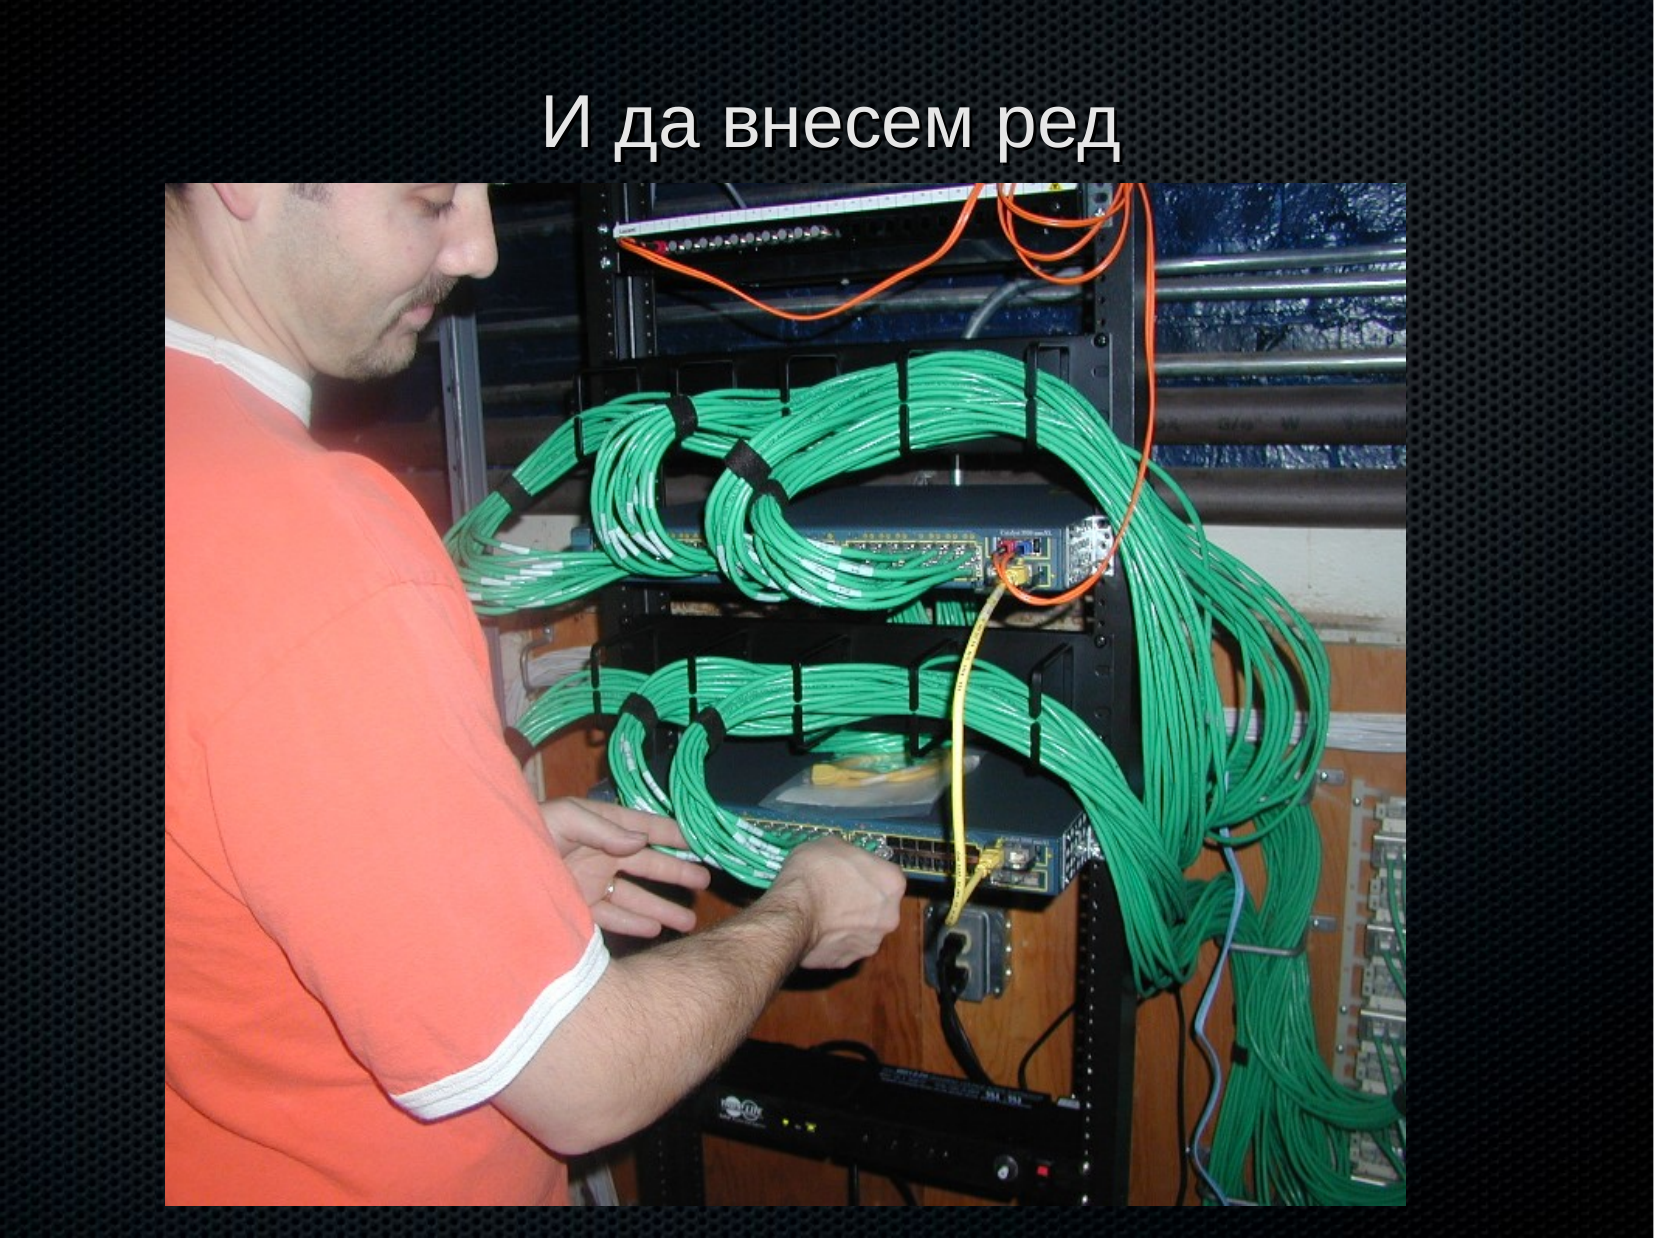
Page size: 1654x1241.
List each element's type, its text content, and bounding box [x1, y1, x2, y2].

picture [0, 0, 1654, 1238]
title И да внесем ред [86, 25, 1576, 218]
